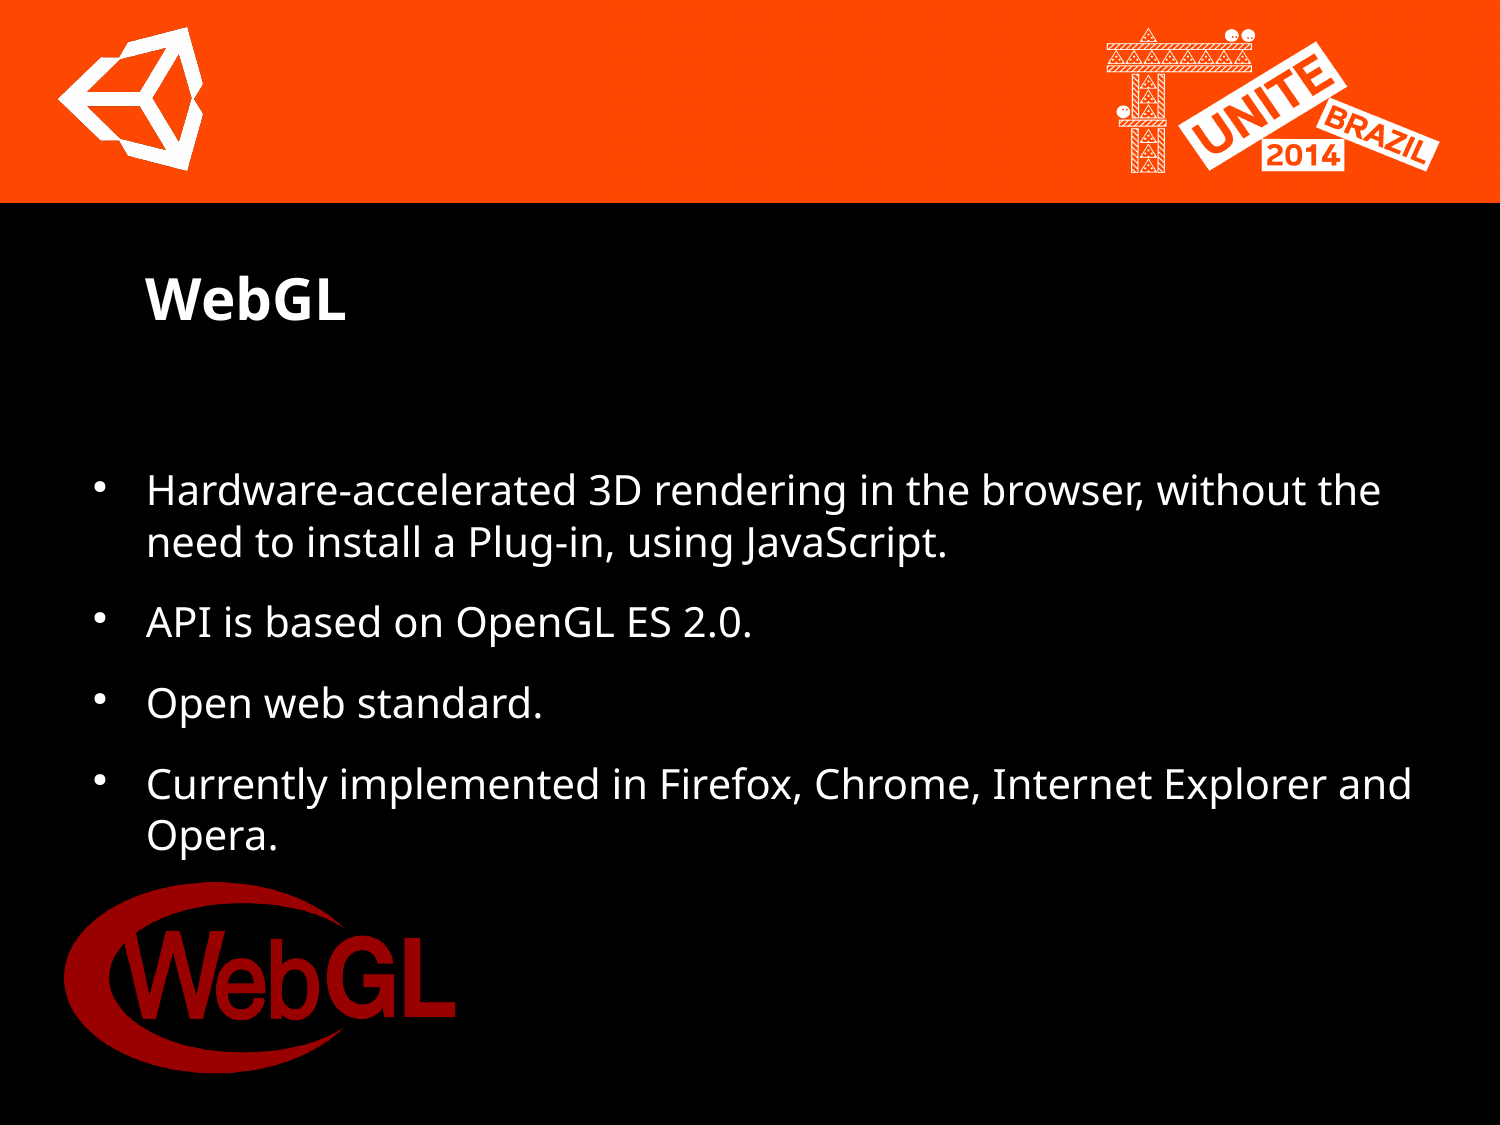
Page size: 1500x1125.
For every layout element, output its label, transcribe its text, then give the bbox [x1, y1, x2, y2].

picture [56, 26, 203, 171]
picture [10, 824, 509, 1125]
list WebGL Hardware-accelerated 3D rendering in the browser, without the need to install a Plug-in, using JavaScript. API is based on OpenGL ES 2.0. Open web standard. Currently implemented in Firefox, Chrome, Internet Explorer and Opera. [75, 263, 1425, 1006]
